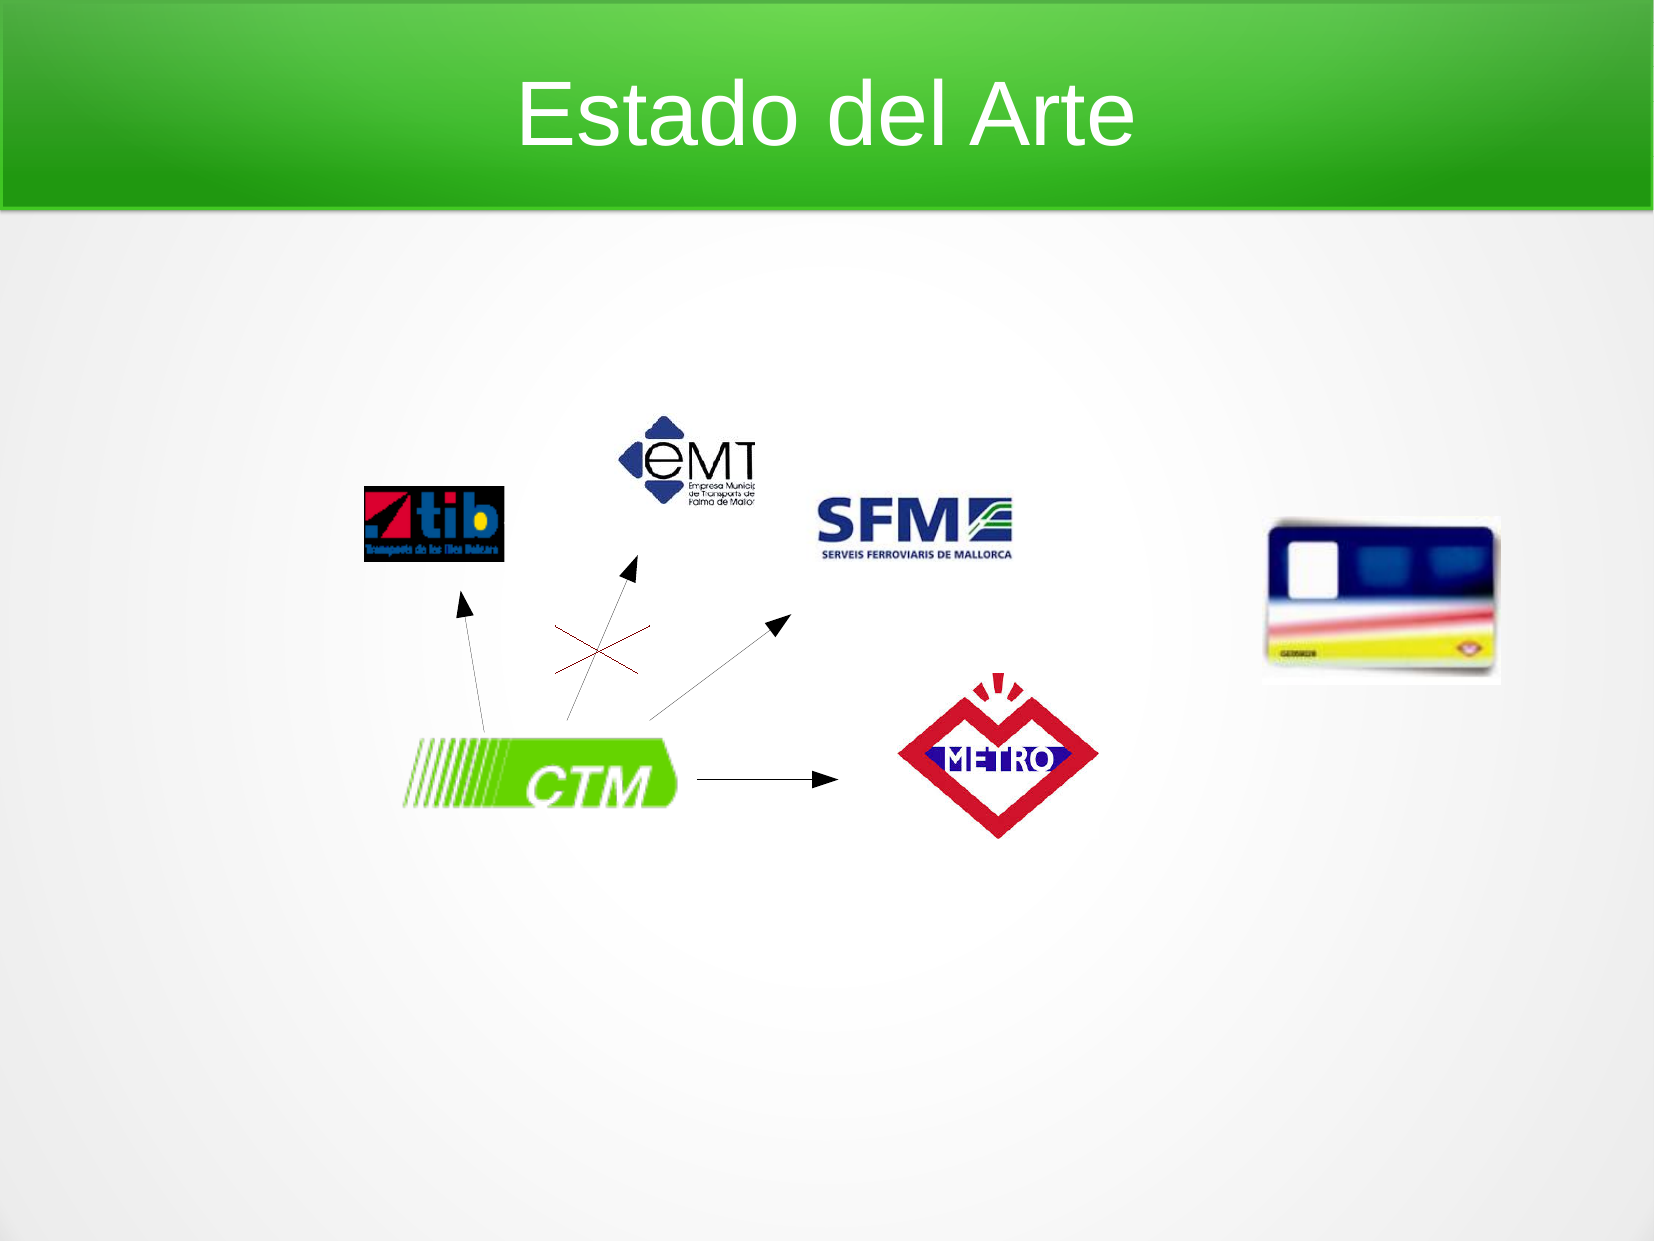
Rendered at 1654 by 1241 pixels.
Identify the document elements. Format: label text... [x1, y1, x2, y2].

picture [614, 413, 1075, 626]
picture [897, 673, 1099, 839]
title Estado del Arte [82, 49, 1571, 179]
picture [364, 486, 505, 562]
picture [389, 720, 686, 823]
picture [1262, 516, 1501, 686]
